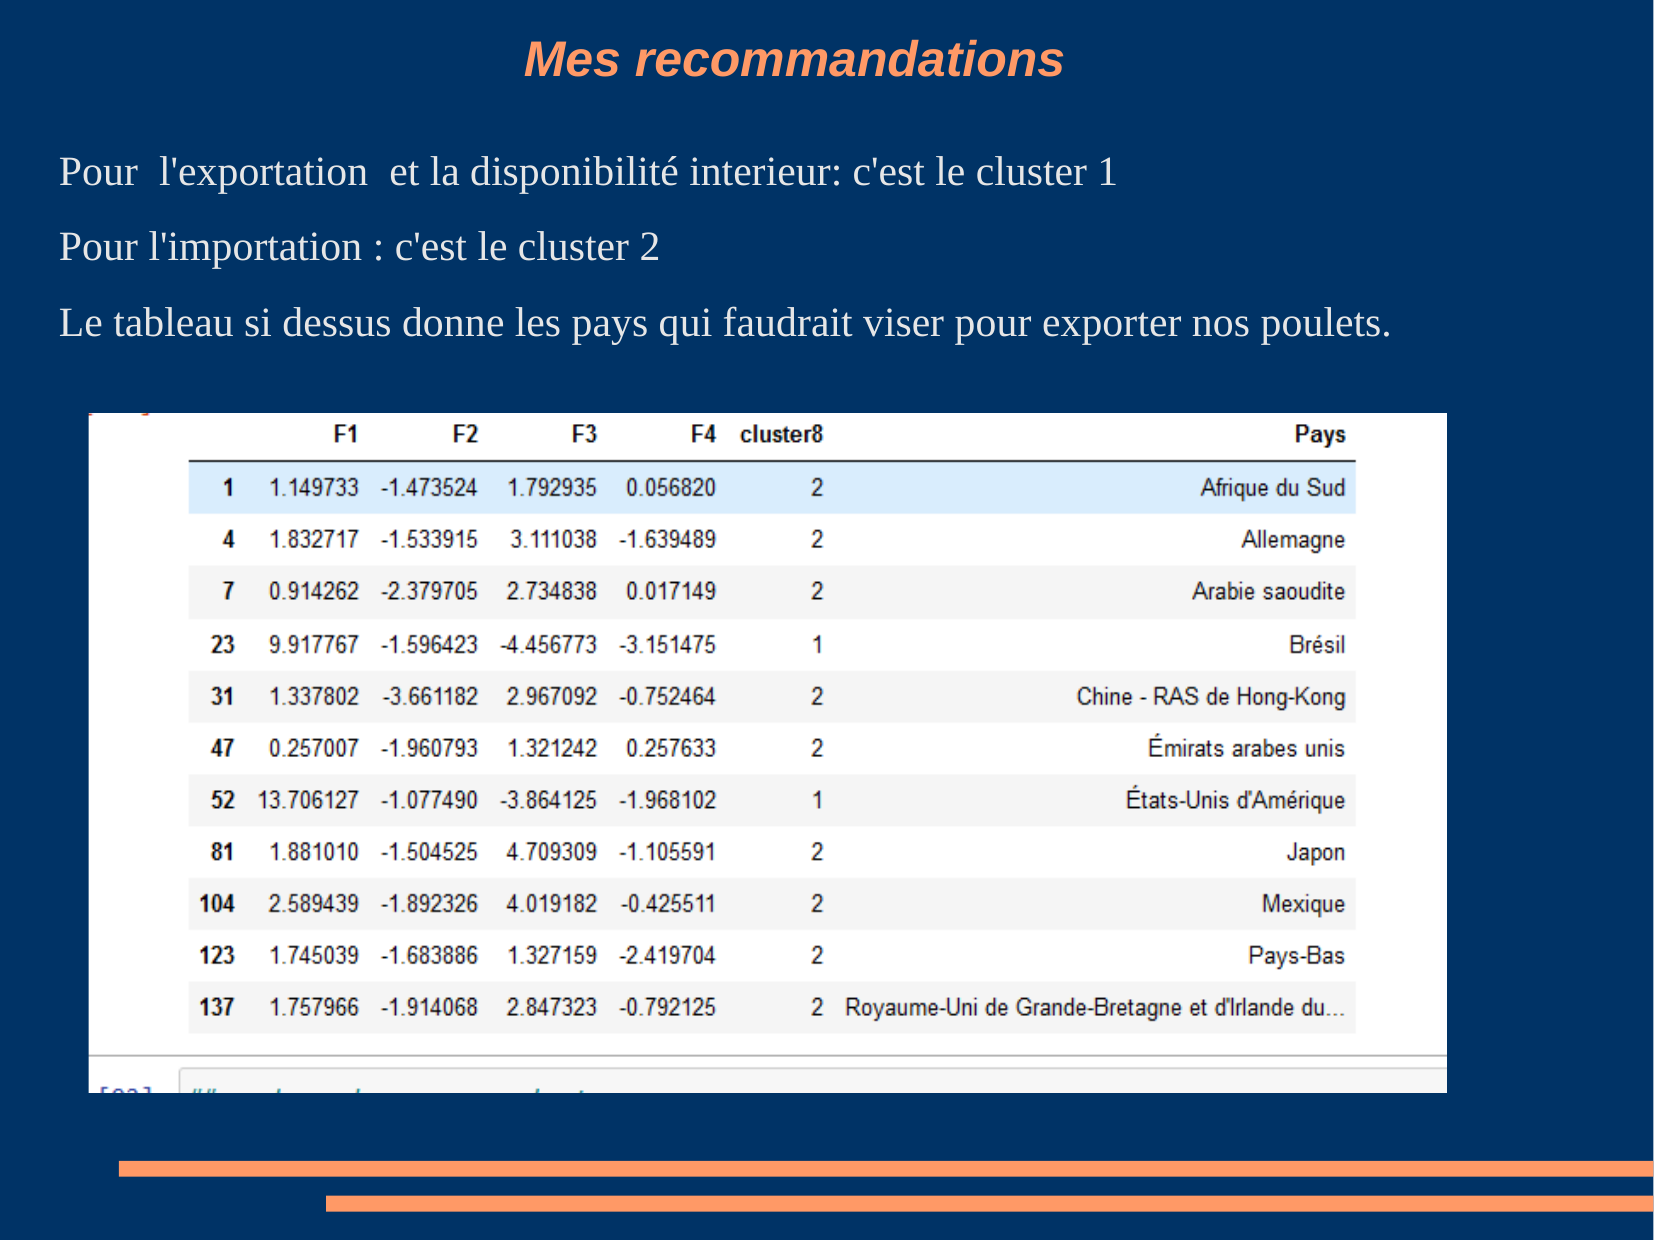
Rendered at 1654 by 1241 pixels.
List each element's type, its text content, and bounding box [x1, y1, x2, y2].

list Pour l'exportation et la disponibilité interieur: c'est le cluster 1 Pour l'importation : c'est le cluster 2 Le tableau si dessus donne les pays qui faudrait viser pour exporter nos poulets. [59, 147, 1506, 384]
picture [88, 413, 1447, 1093]
title Mes recommandations [88, 0, 1501, 119]
